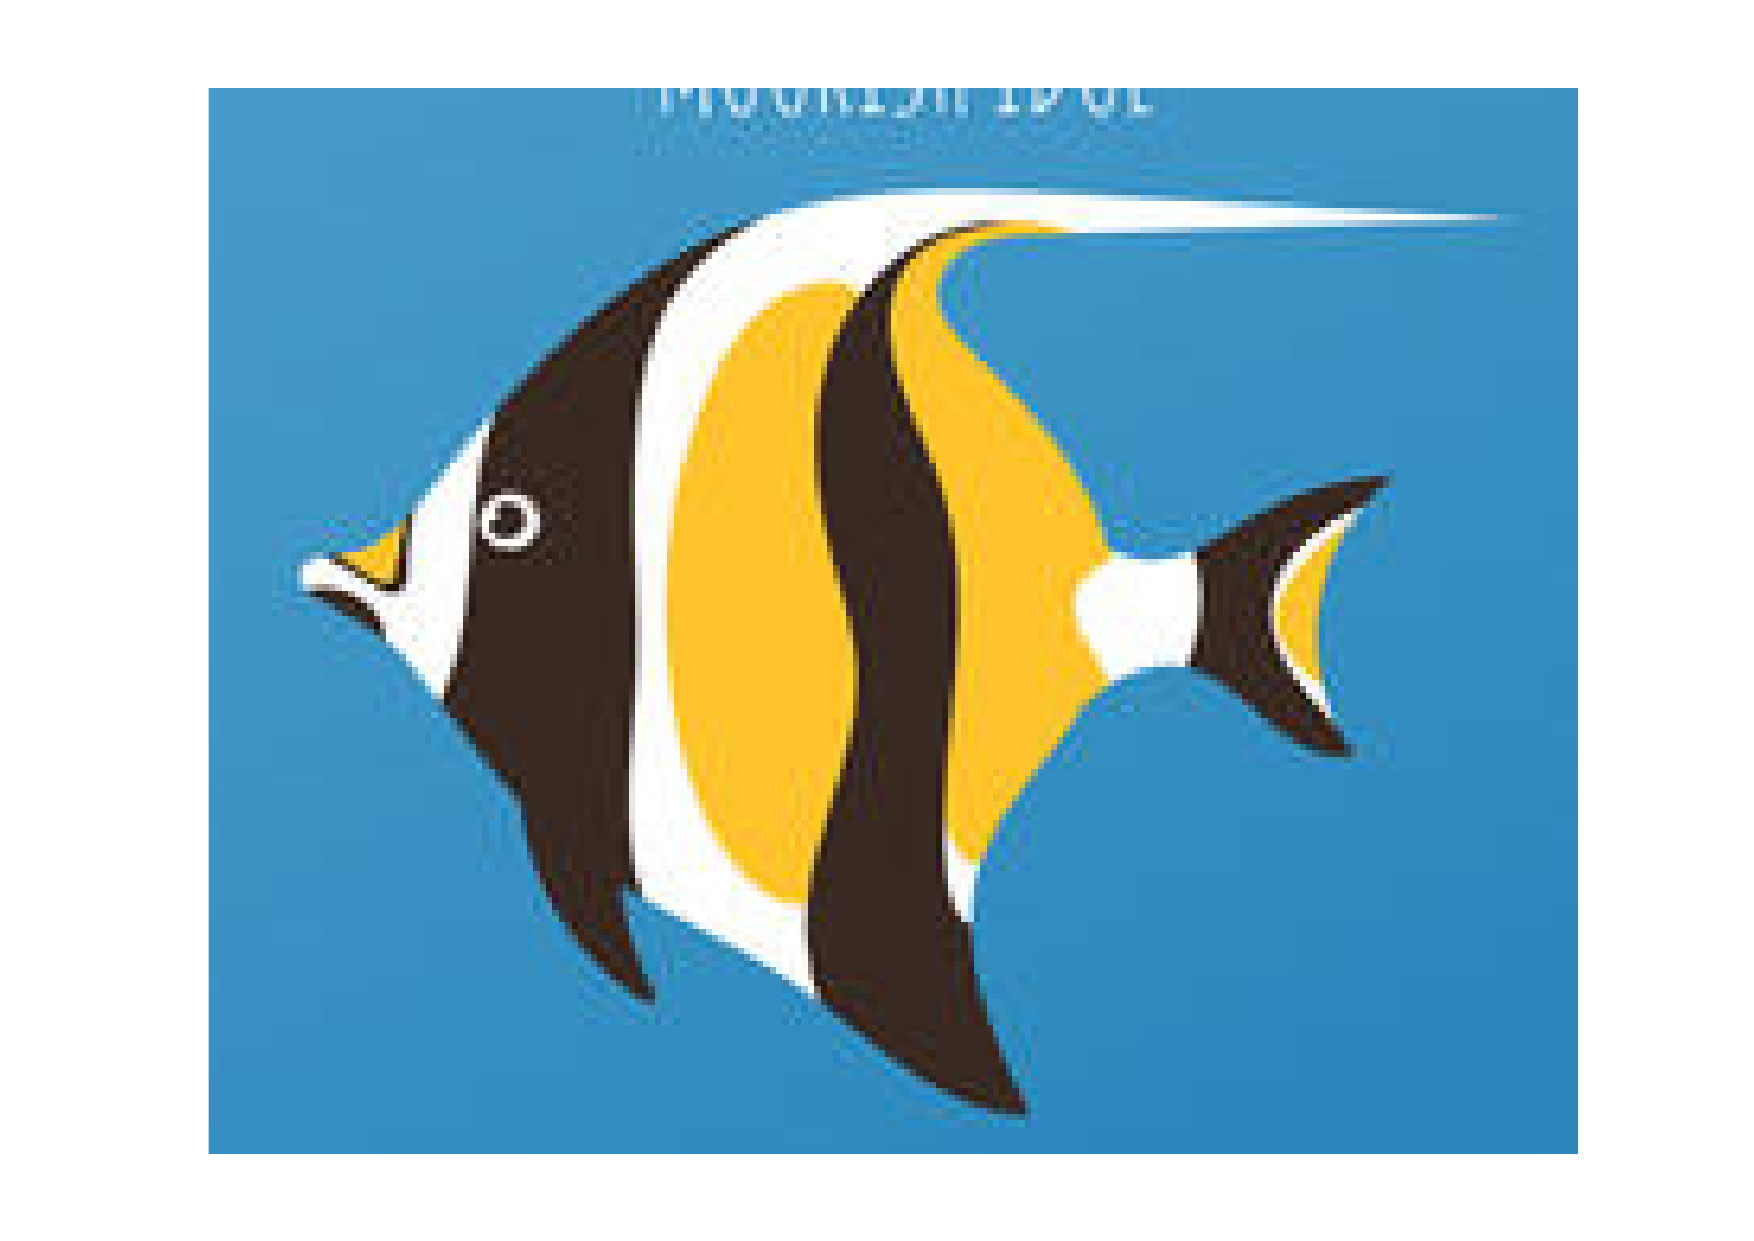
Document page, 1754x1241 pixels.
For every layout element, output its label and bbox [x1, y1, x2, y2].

picture [208, 88, 1578, 1154]
